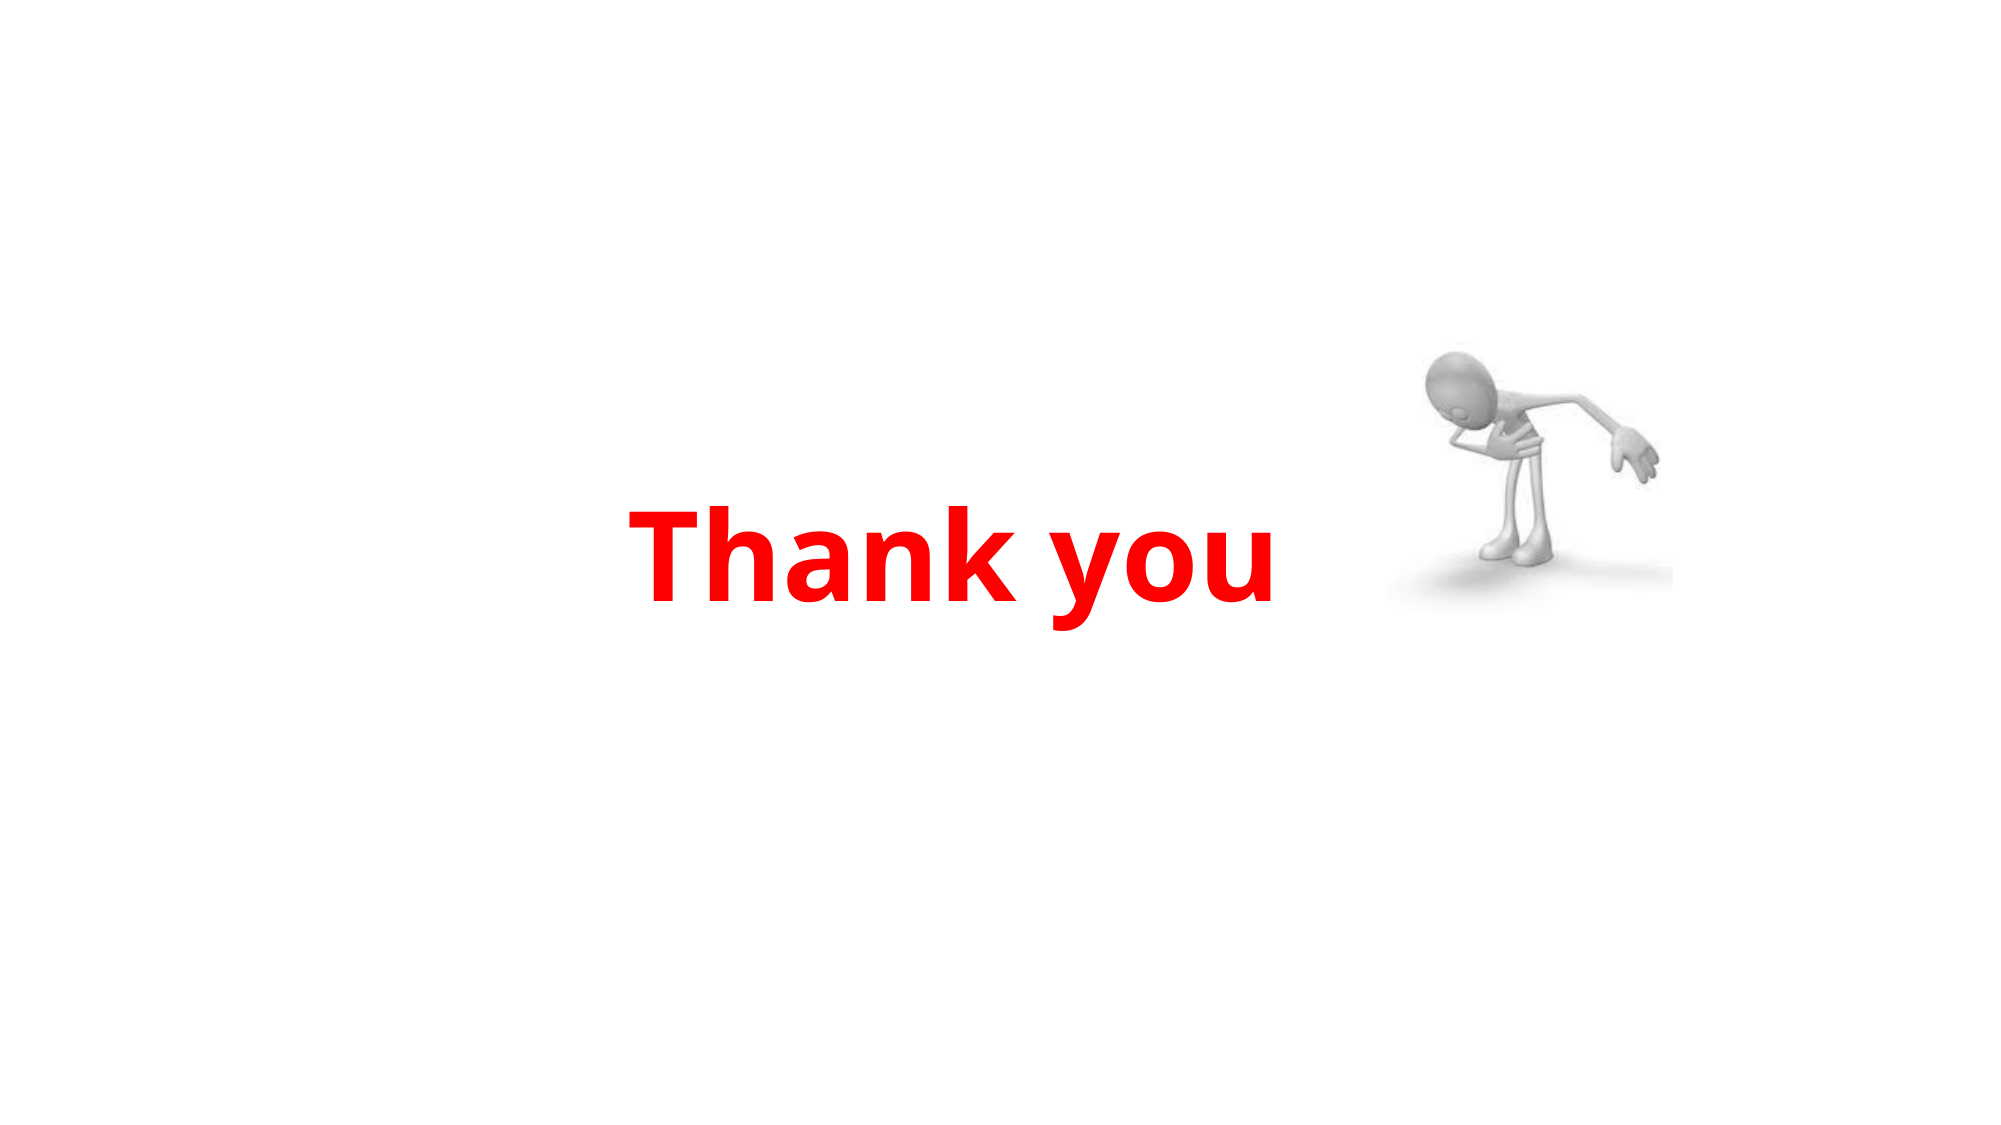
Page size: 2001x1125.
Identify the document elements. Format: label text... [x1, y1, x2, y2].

text_box Thank you [108, 442, 1834, 661]
picture [1385, 341, 1673, 614]
